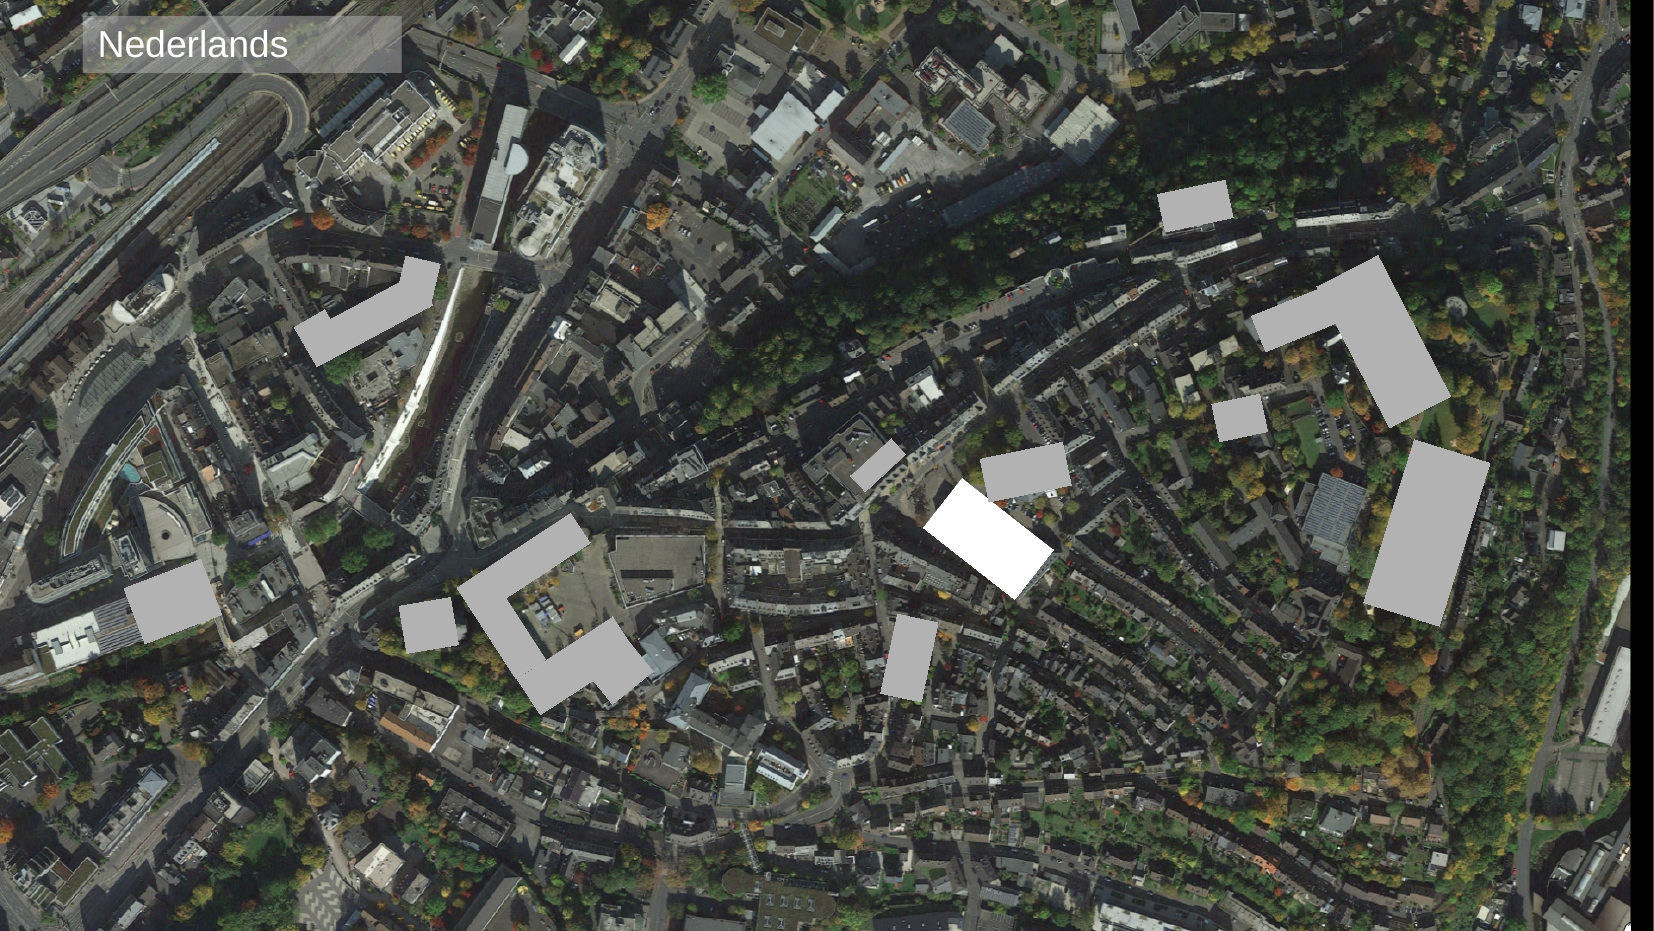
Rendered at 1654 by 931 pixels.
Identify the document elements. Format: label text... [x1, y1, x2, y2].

text_box [294, 256, 441, 367]
text_box [1363, 439, 1490, 627]
text_box [850, 438, 906, 492]
picture [0, 0, 1654, 931]
text_box [923, 442, 1072, 600]
text_box [1211, 394, 1268, 442]
text_box [124, 559, 222, 644]
text_box [1157, 180, 1234, 232]
text_box [457, 513, 654, 715]
text_box [399, 597, 459, 654]
text_box [1251, 255, 1451, 428]
text_box [880, 614, 938, 702]
text_box Nederlands [82, 15, 402, 73]
